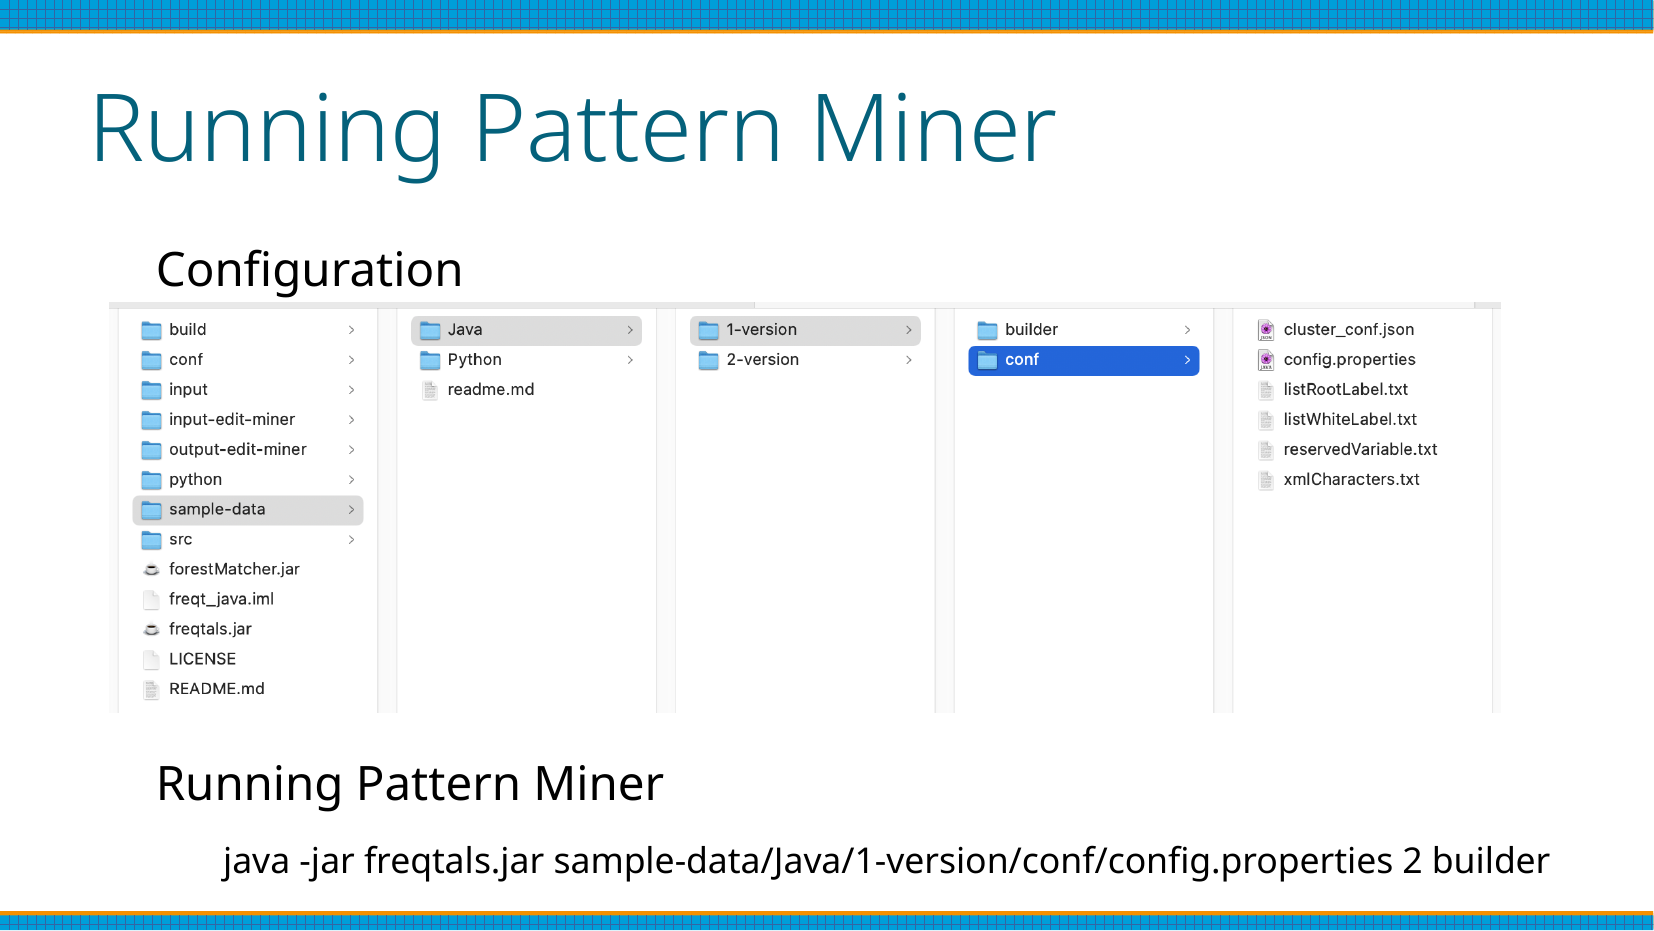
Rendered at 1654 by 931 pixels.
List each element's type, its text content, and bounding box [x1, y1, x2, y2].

list Configuration Running Pattern Miner java -jar freqtals.jar sample-data/Java/1-version/conf/config.properties 2 builder [88, 236, 1565, 901]
picture [109, 302, 1501, 713]
title Running Pattern Miner [88, 44, 1565, 207]
